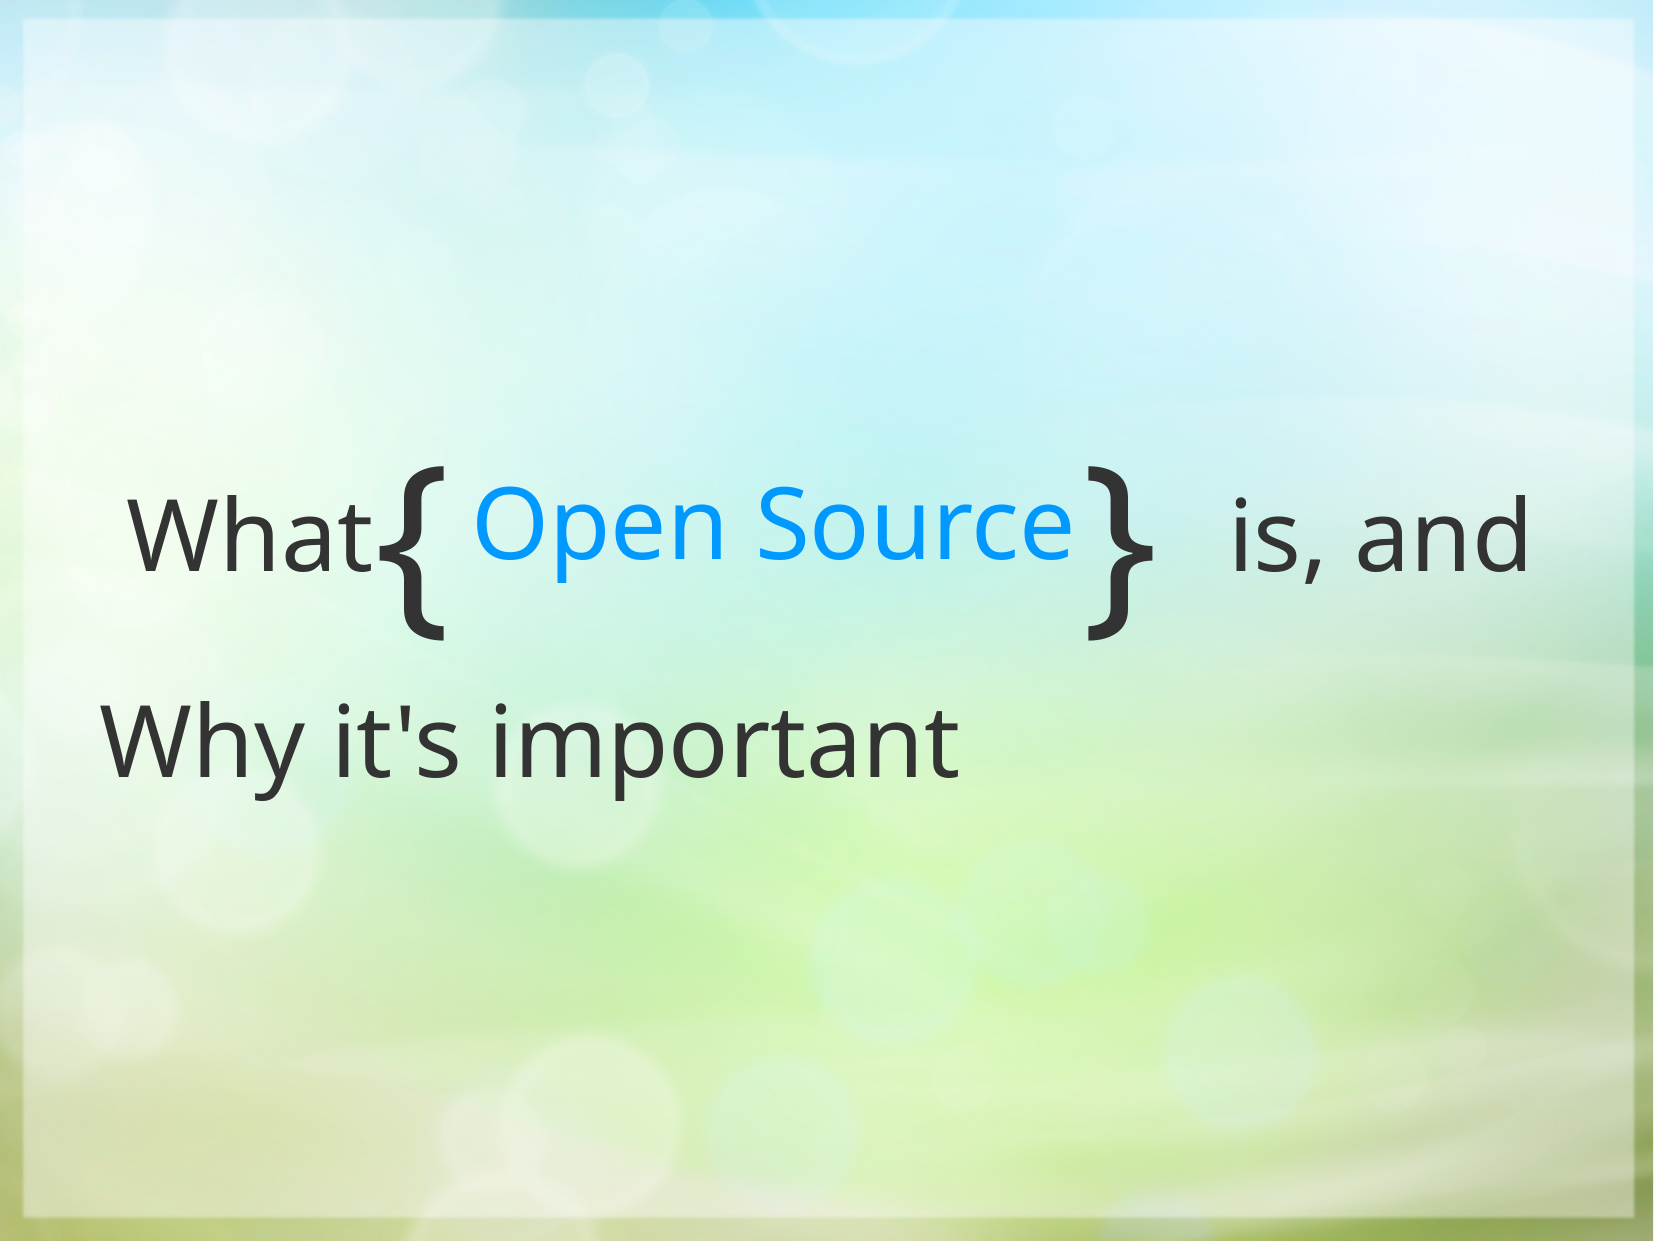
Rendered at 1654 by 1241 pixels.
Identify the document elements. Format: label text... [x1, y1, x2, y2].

text_box Why it's important [0, 611, 1075, 867]
text_box } [1080, 404, 1163, 660]
text_box Open Source [413, 392, 1135, 648]
text_box is, and [1203, 404, 1559, 660]
picture [0, 0, 1654, 1241]
text_box { [371, 404, 454, 660]
subtitle What [88, 404, 371, 611]
